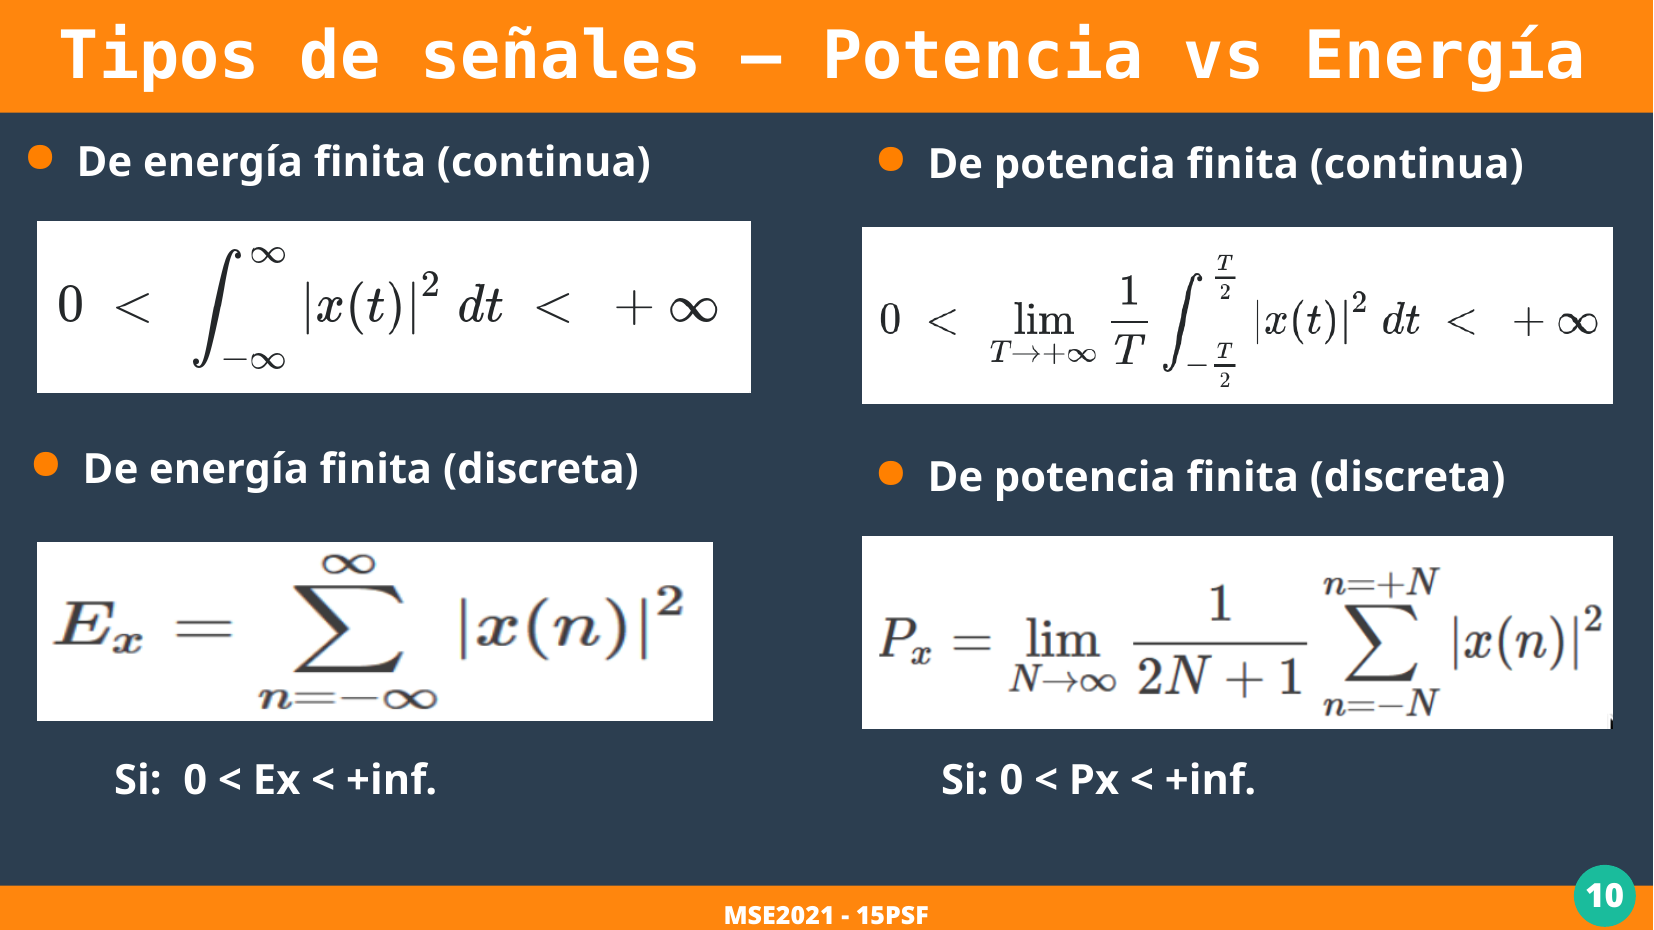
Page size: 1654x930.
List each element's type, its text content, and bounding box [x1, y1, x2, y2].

picture [37, 542, 713, 721]
list De energía finita (discreta) [11, 438, 713, 495]
title Tipos de señales – Potencia vs Energía [58, 16, 1651, 113]
picture [37, 221, 751, 393]
list De energía finita (continua) [5, 131, 751, 188]
list Si: 0 < Px < +inf. [870, 750, 1613, 807]
picture [862, 536, 1613, 729]
list Si: 0 < Ex < +inf. [43, 750, 713, 807]
picture [862, 227, 1613, 404]
list De potencia finita (discreta) [856, 446, 1613, 519]
list De potencia finita (continua) [856, 133, 1613, 206]
